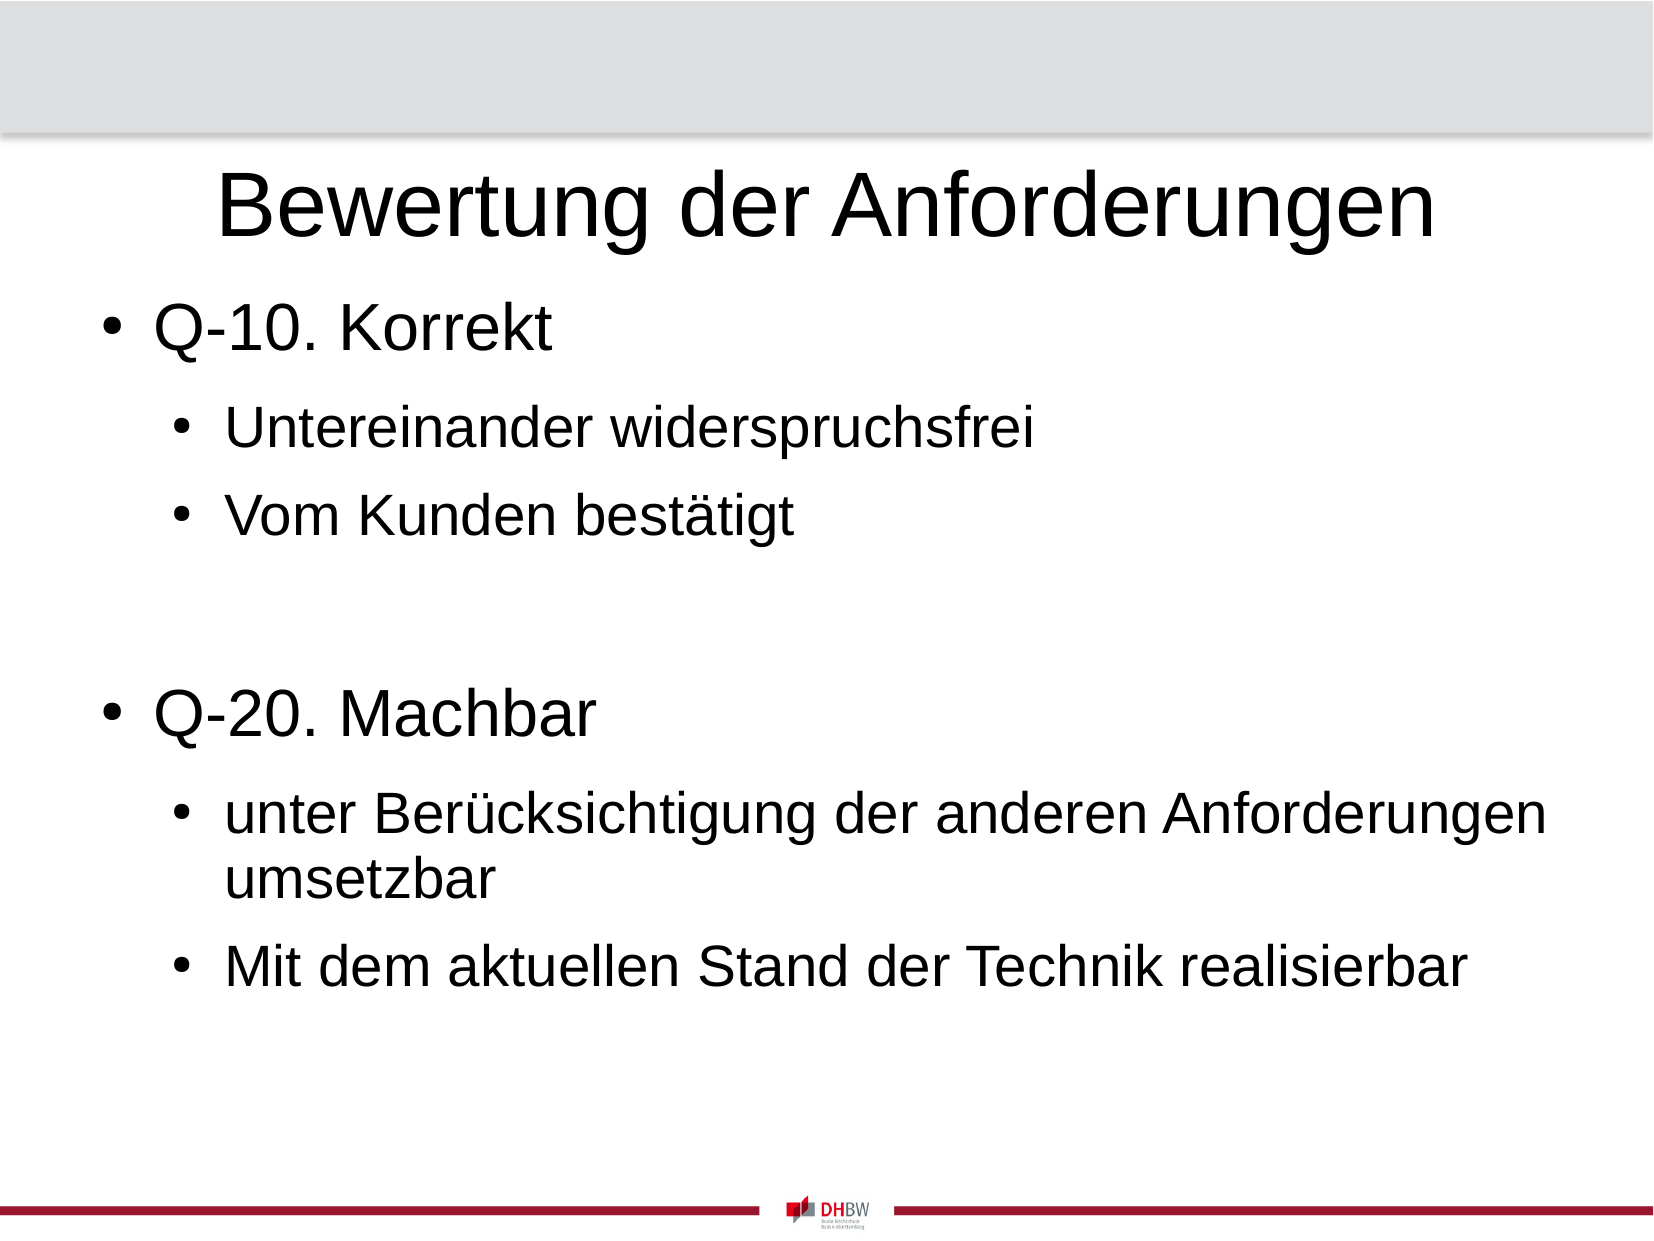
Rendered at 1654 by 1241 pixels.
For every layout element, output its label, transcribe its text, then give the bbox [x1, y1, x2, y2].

picture [0, 1, 1654, 1237]
title Bewertung der Anforderungen [82, 147, 1571, 257]
list Q-10. Korrekt Untereinander widerspruchsfrei Vom Kunden bestätigt Q-20. Machbar unter Berücksichtigung der anderen Anforderungen umsetzbar Mit dem aktuellen Stand der Technik realisierbar [82, 290, 1571, 1010]
